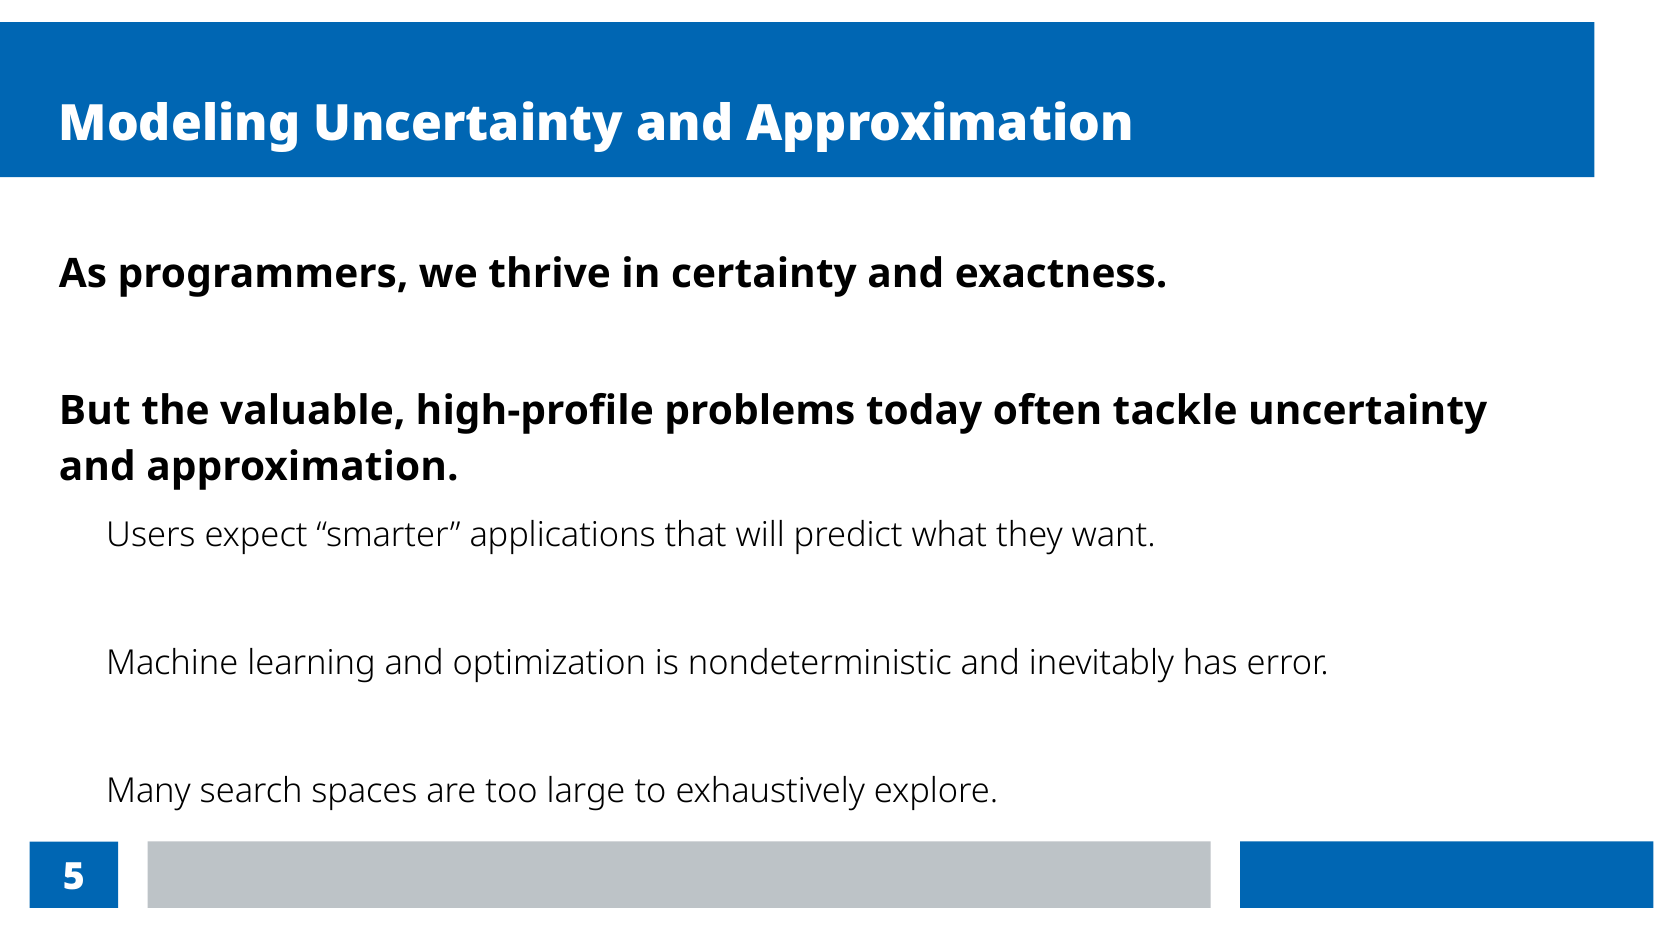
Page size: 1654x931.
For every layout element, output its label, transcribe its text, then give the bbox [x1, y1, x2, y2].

list As programmers, we thrive in certainty and exactness. But the valuable, high-profile problems today often tackle uncertainty and approximation. Users expect “smarter” applications that will predict what they want. Machine learning and optimization is nondeterministic and inevitably has error. Many search spaces are too large to exhaustively explore. [59, 243, 1565, 820]
title Modeling Uncertainty and Approximation [59, 44, 1595, 156]
